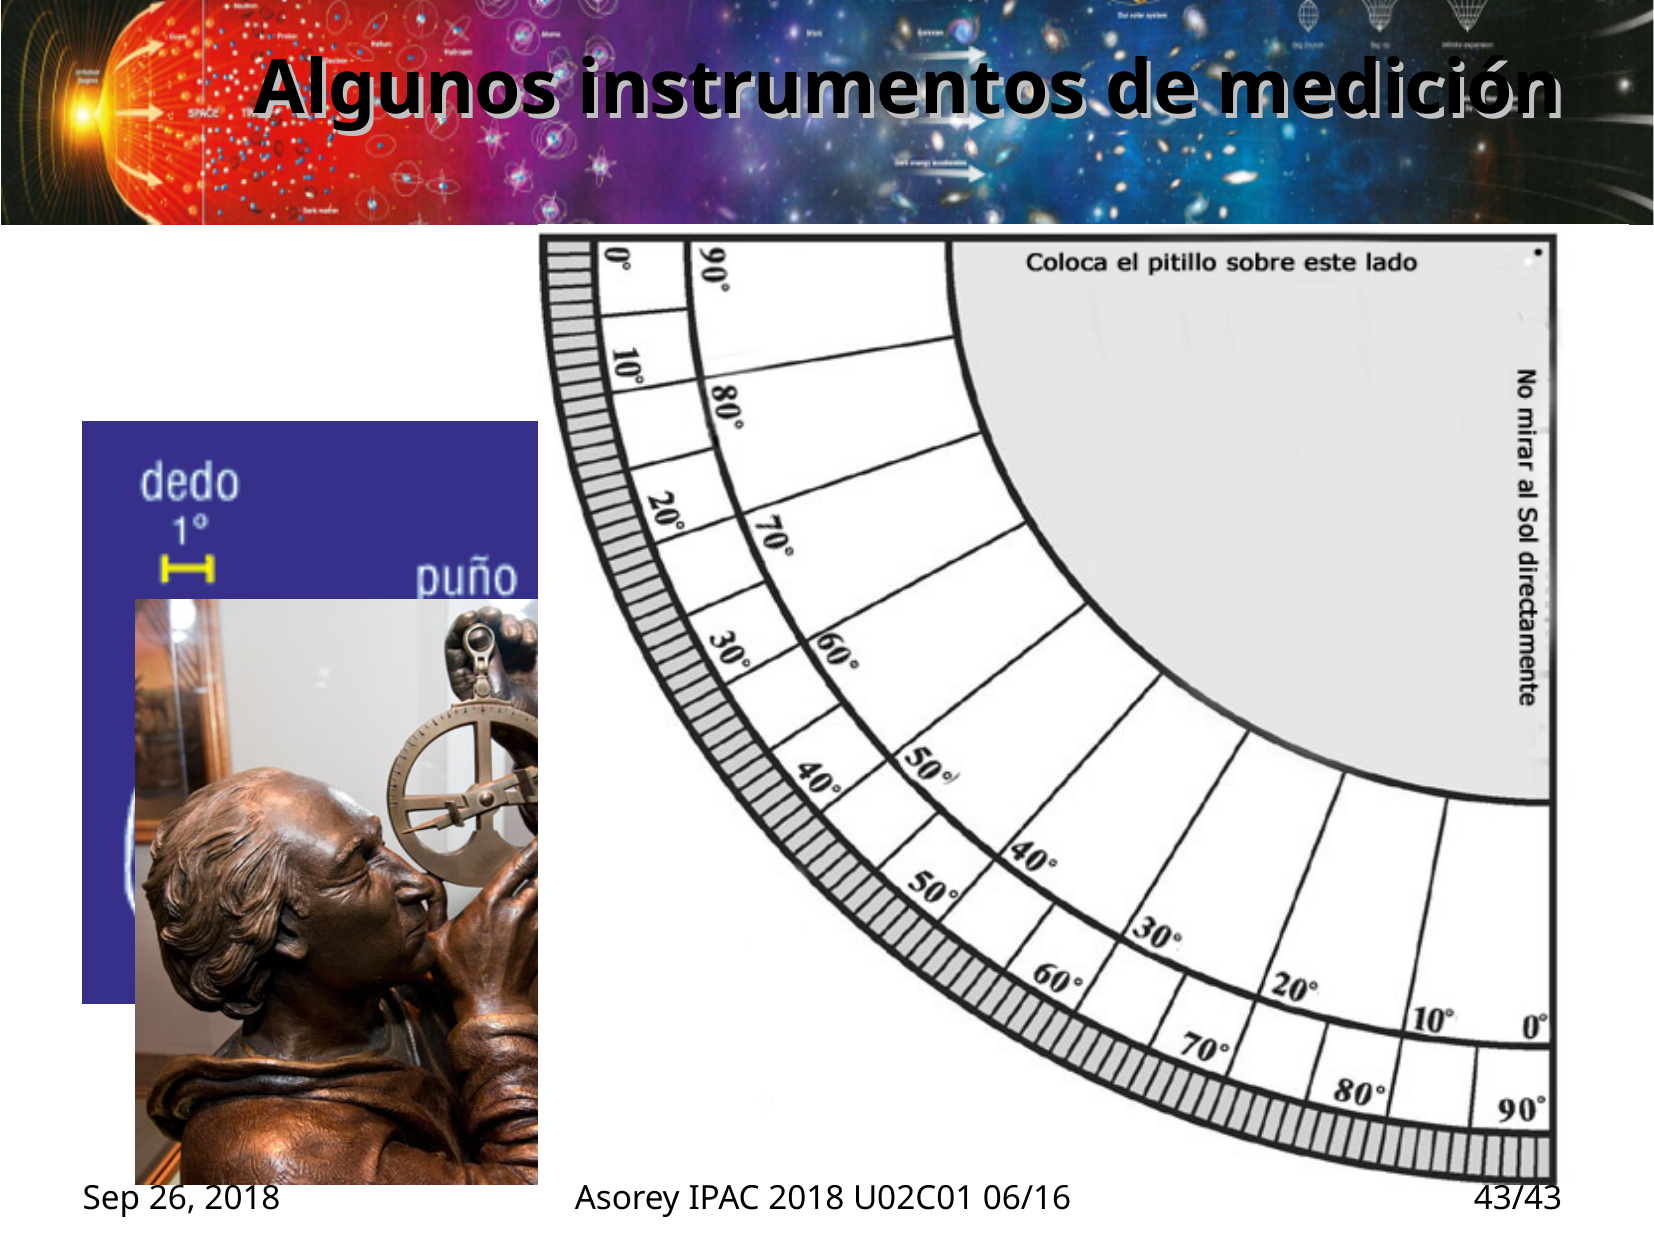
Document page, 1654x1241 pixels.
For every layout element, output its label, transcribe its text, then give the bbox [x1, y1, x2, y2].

picture [1, 0, 1654, 1186]
title Algunos instrumentos de medición [75, 19, 1564, 151]
